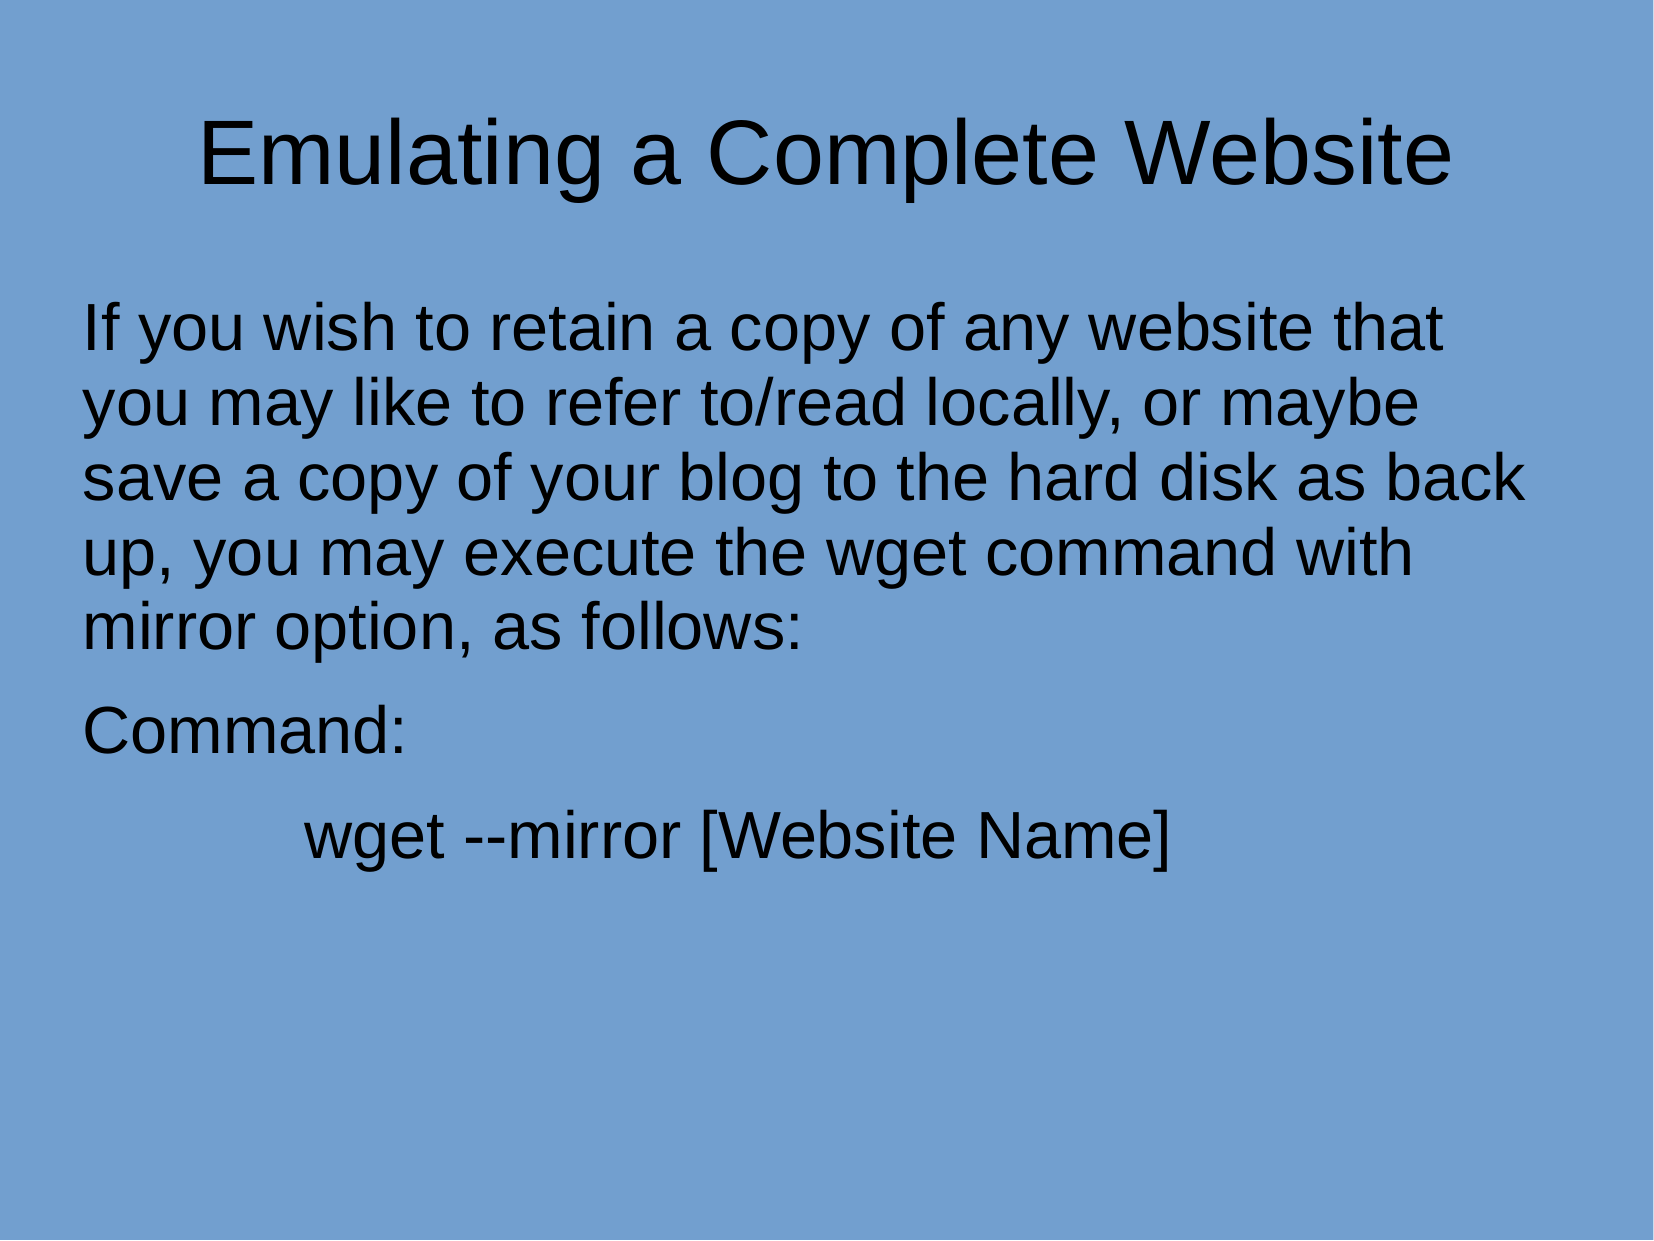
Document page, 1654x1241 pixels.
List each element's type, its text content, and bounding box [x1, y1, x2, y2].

list If you wish to retain a copy of any website that you may like to refer to/read locally, or maybe save a copy of your blog to the hard disk as back up, you may execute the wget command with mirror option, as follows: Command: wget --mirror [Website Name] [82, 290, 1571, 1010]
title Emulating a Complete Website [82, 49, 1571, 257]
